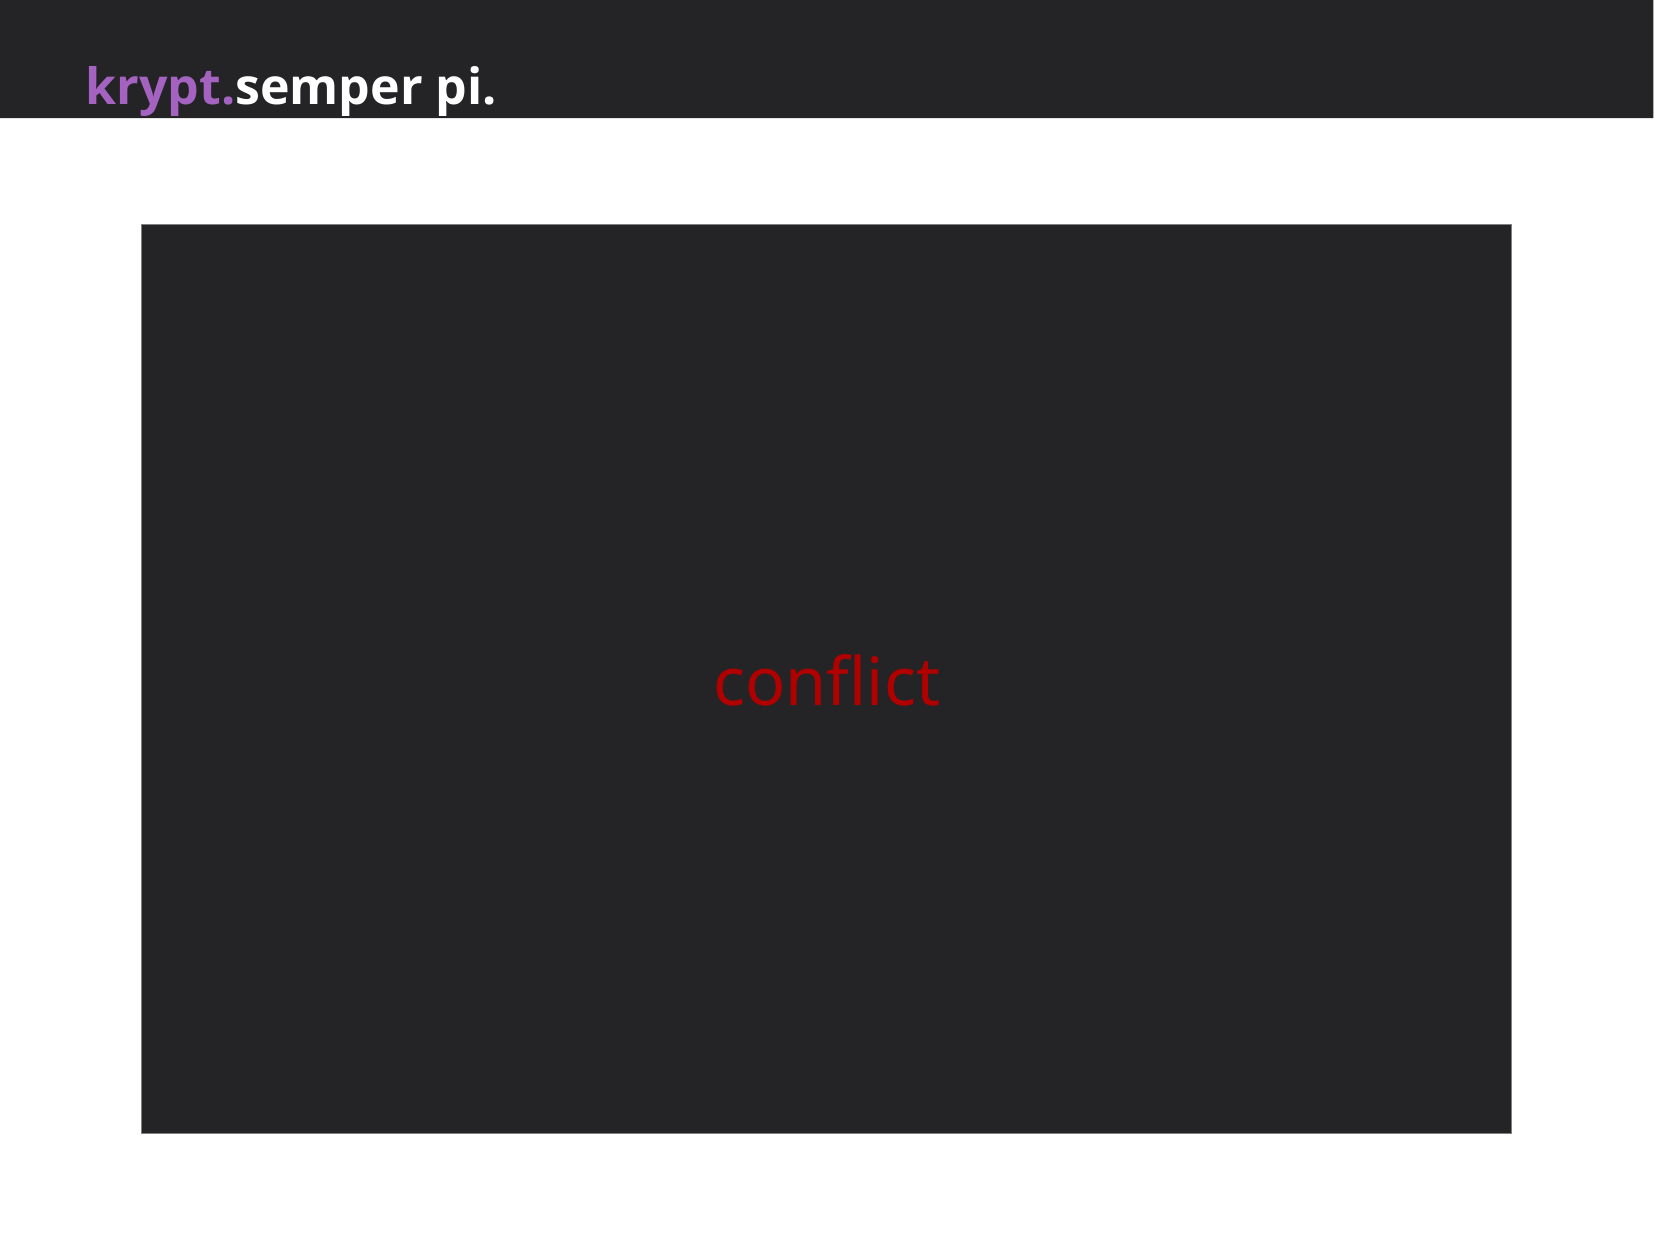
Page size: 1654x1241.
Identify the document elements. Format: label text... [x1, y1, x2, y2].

text_box krypt.semper pi. [70, 43, 544, 119]
text_box [0, 0, 1654, 119]
text_box conflict [141, 224, 1512, 1134]
